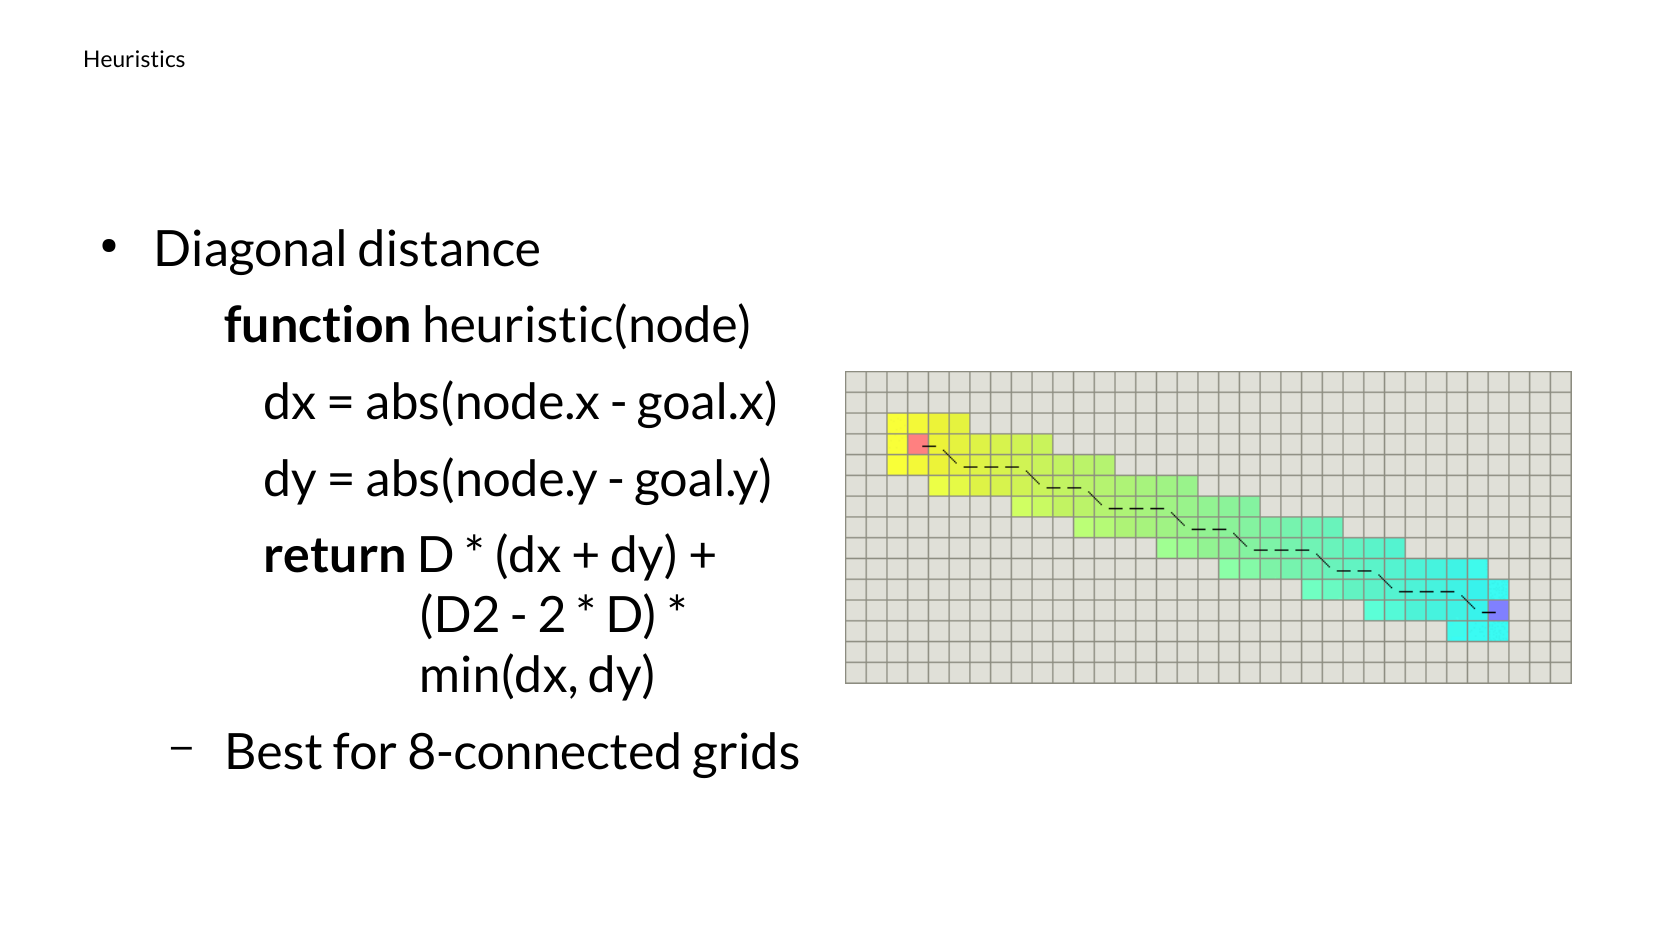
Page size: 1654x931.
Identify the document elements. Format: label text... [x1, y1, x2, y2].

picture [845, 367, 1572, 688]
title Heuristics [83, 0, 1571, 119]
list Diagonal distance function heuristic(node) dx = abs(node.x - goal.x) dy = abs(node.y - goal.y) return D * (dx + dy) + (D2 - 2 * D) * min(dx, dy) Best for 8-connected grids [82, 217, 809, 839]
